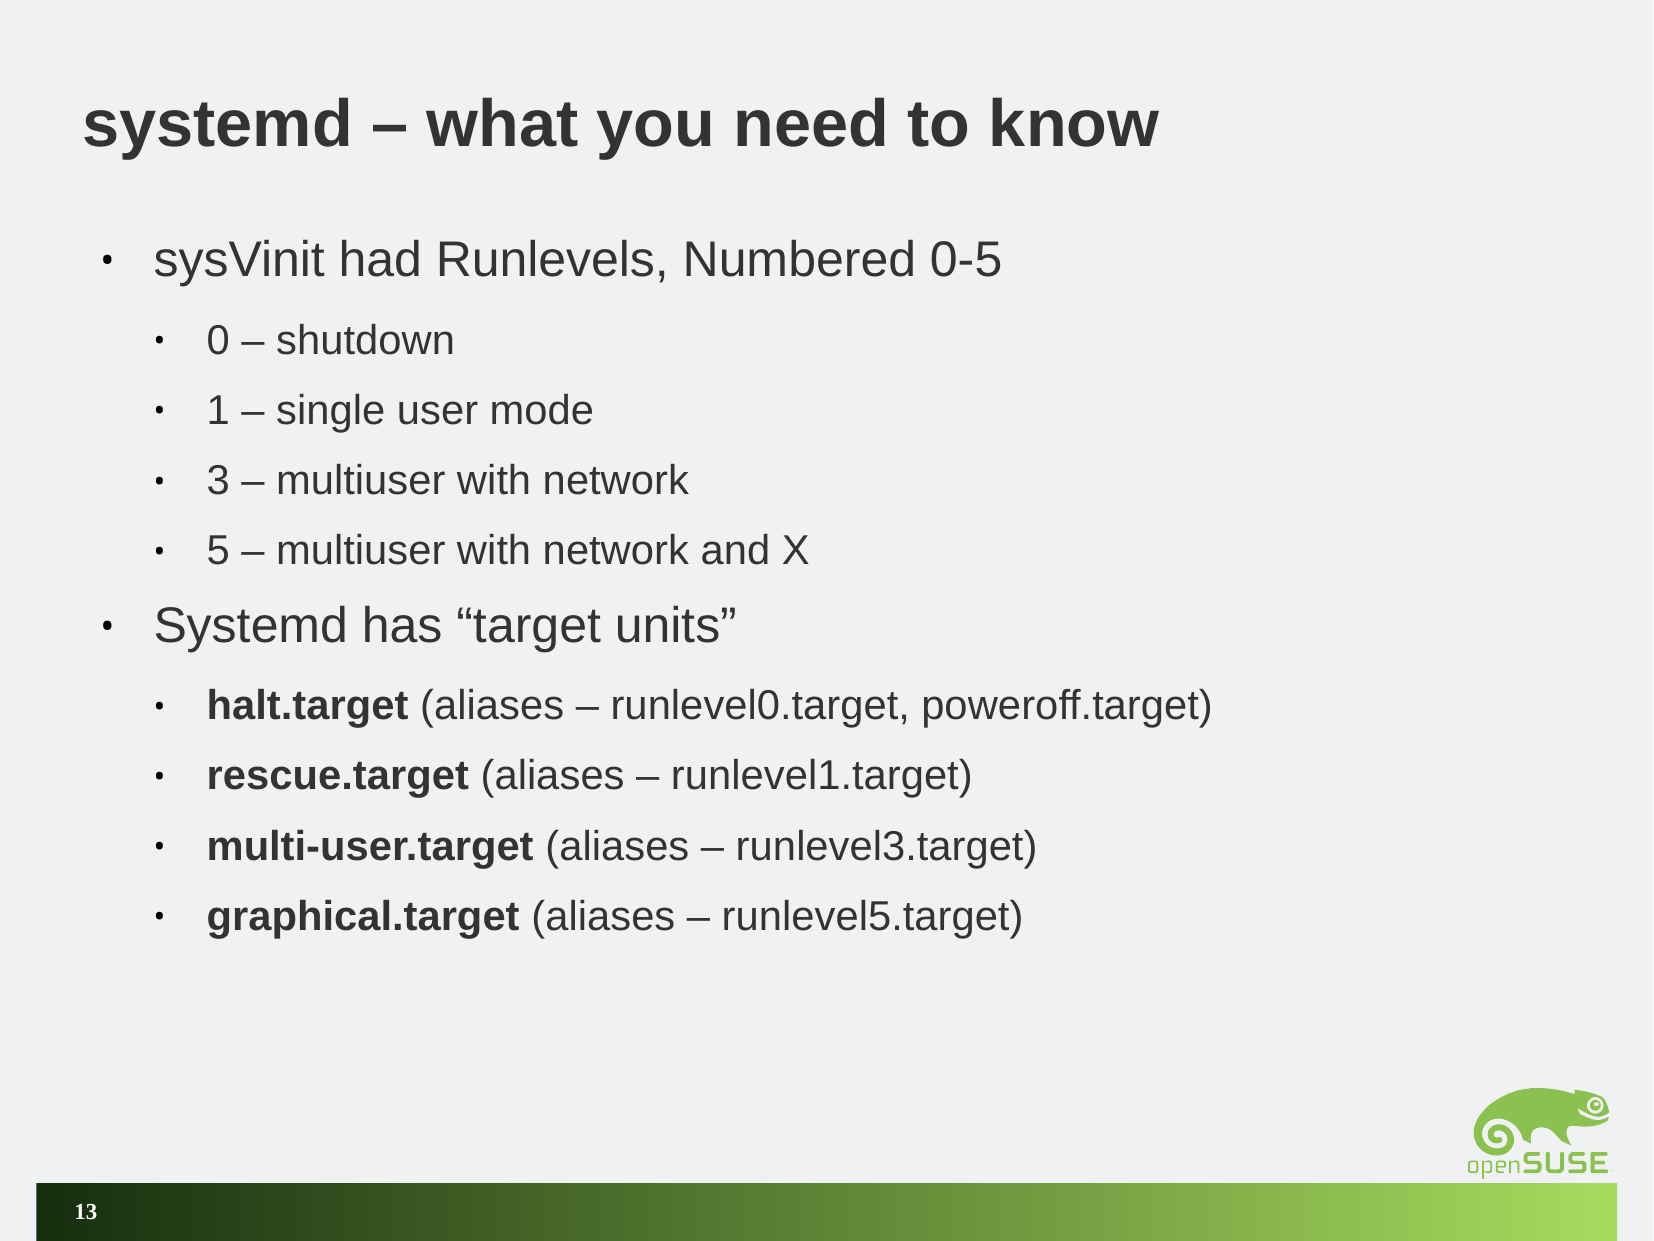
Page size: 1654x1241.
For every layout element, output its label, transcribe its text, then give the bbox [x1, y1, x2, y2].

picture [0, 0, 1654, 1241]
list sysVinit had Runlevels, Numbered 0-5 0 – shutdown 1 – single user mode 3 – multiuser with network 5 – multiuser with network and X Systemd has “target units” halt.target (aliases – runlevel0.target, poweroff.target) rescue.target (aliases – runlevel1.target) multi-user.target (aliases – runlevel3.target) graphical.target (aliases – runlevel5.target) [82, 231, 1571, 951]
title systemd – what you need to know [82, 49, 1571, 198]
